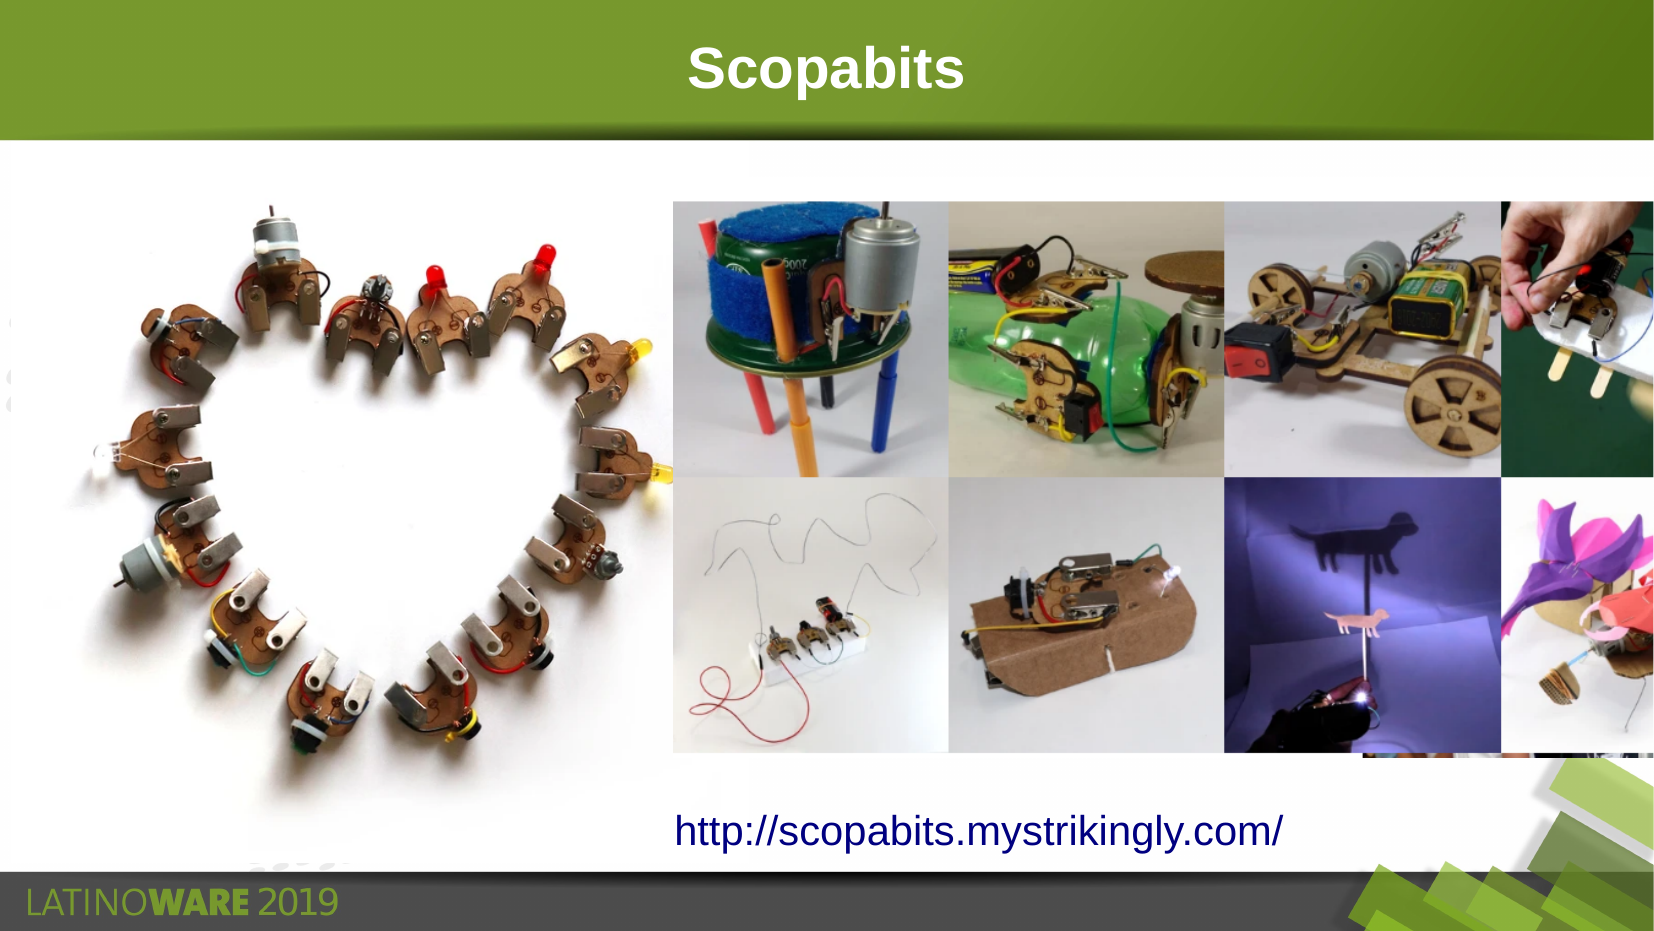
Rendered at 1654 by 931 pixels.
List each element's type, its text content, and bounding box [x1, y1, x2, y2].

text_box http://scopabits.mystrikingly.com/ [659, 800, 1371, 862]
text_box Scopabits [135, 8, 1518, 129]
picture [0, 0, 1654, 931]
